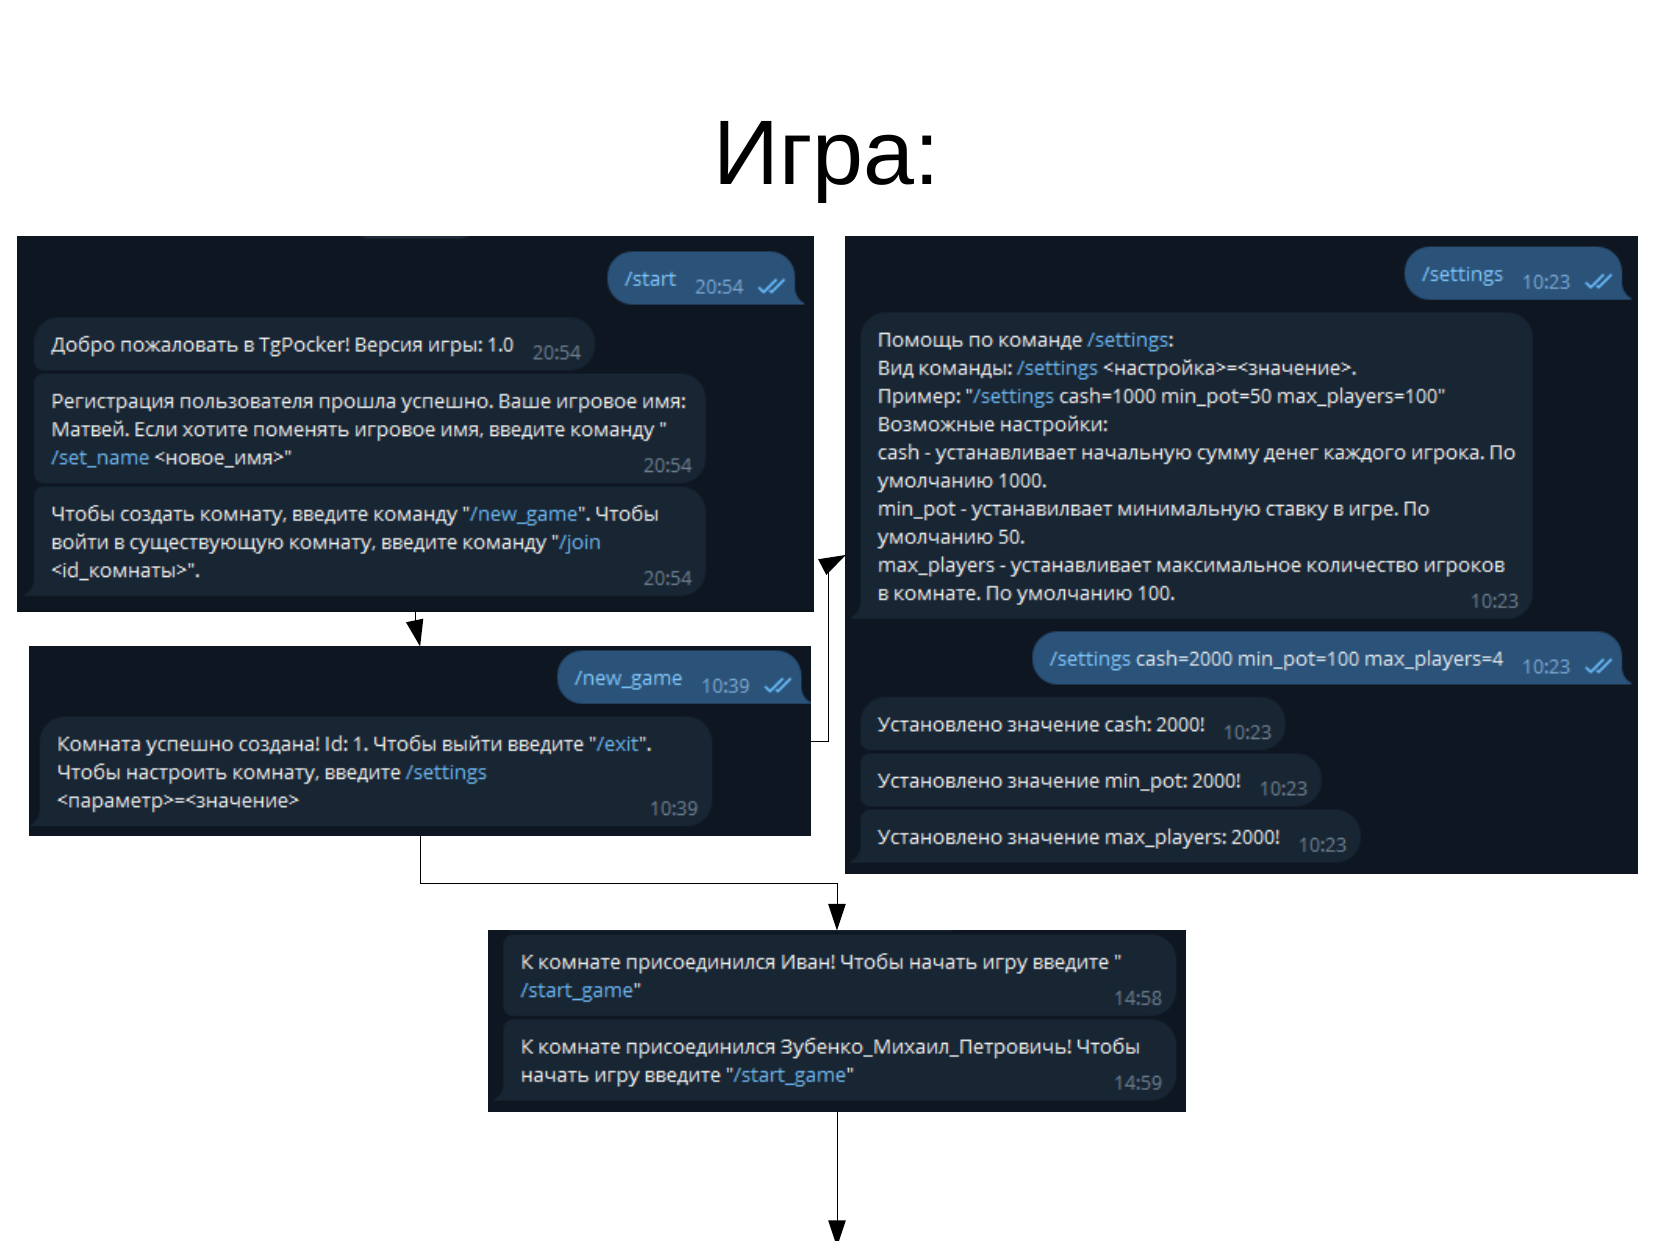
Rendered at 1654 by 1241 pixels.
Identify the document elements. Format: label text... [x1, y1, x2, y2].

picture [845, 236, 1638, 874]
picture [488, 930, 1186, 1112]
title Игра: [82, 49, 1571, 257]
picture [29, 646, 811, 836]
picture [17, 236, 814, 612]
